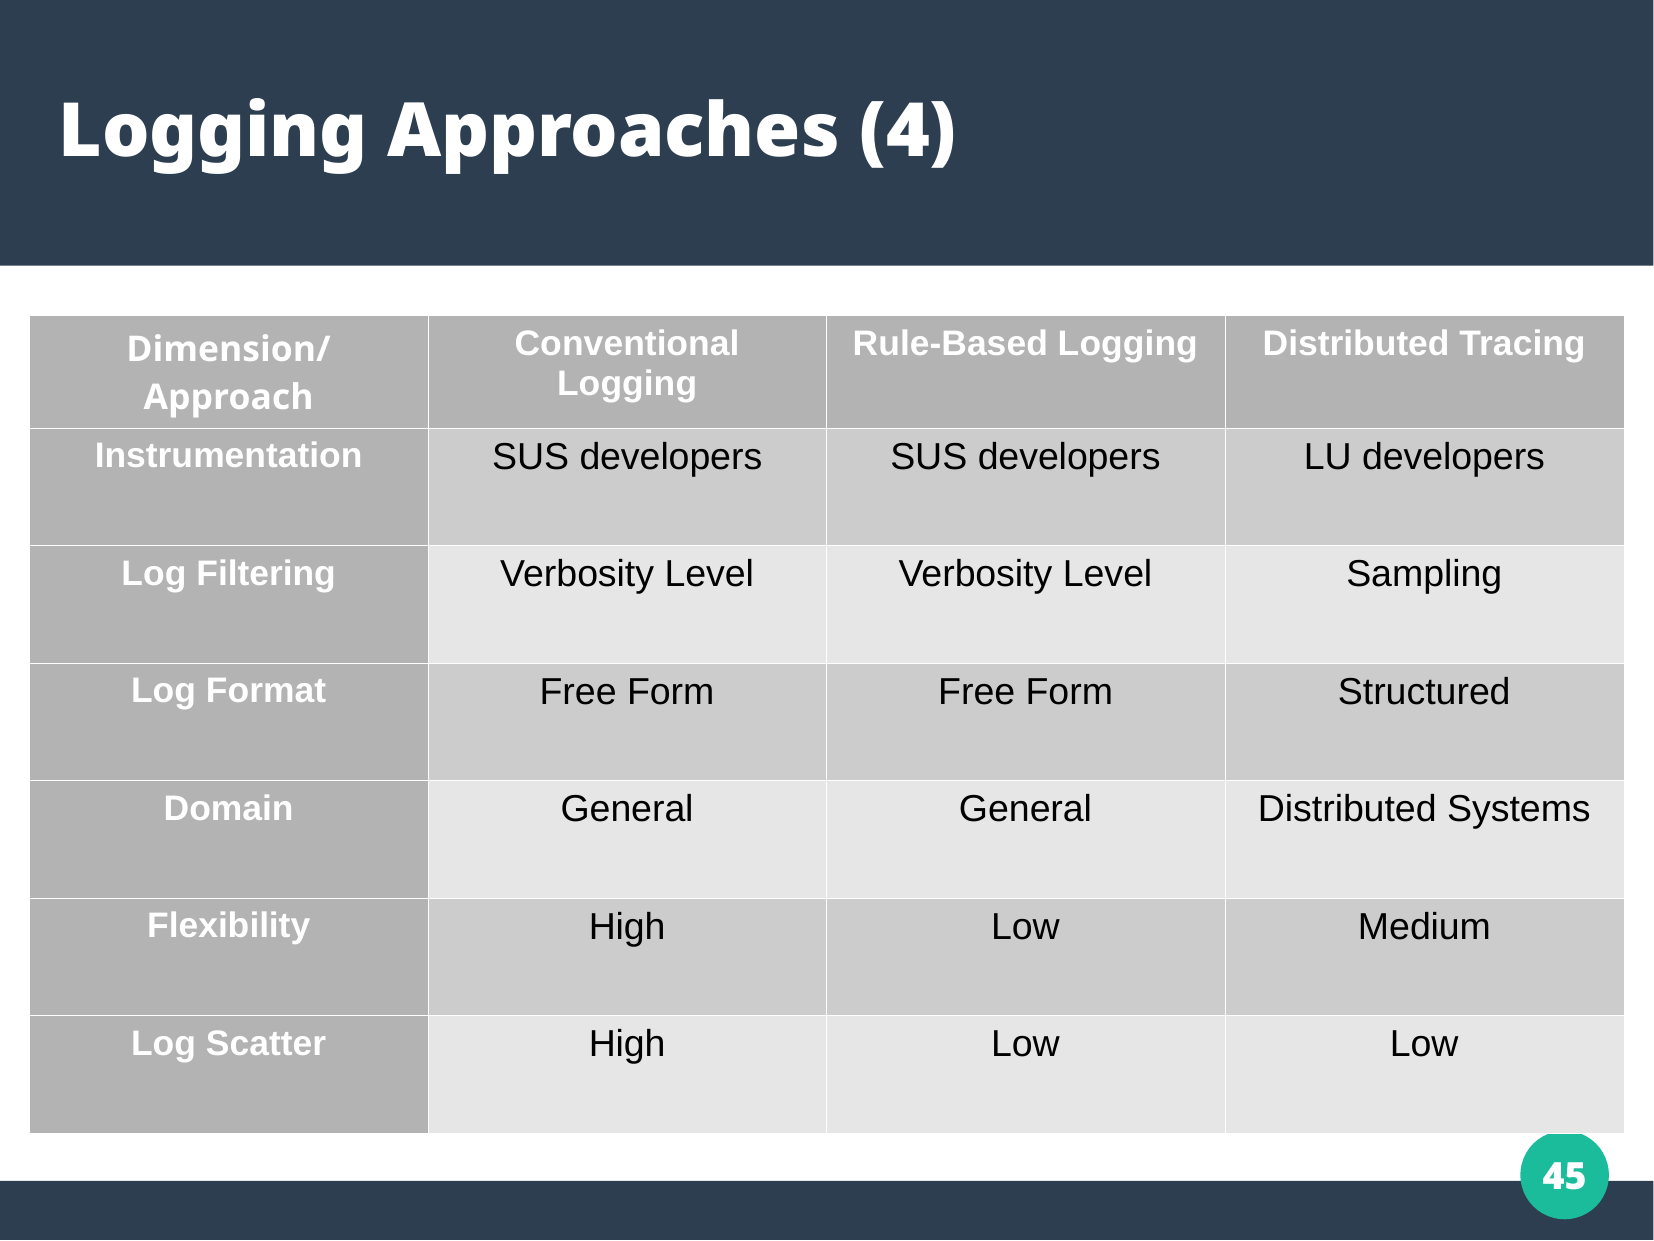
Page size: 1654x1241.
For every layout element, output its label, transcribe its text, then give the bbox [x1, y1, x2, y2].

table_cell Low [827, 1016, 1225, 1133]
table_cell Log Format [30, 664, 428, 780]
table_cell High [429, 899, 826, 1015]
table_cell Free Form [429, 664, 826, 780]
table_cell Domain [30, 781, 428, 898]
title Logging Approaches (4) [58, 49, 1595, 207]
table_header Rule-Based Logging [827, 316, 1225, 428]
table_cell Verbosity Level [827, 546, 1225, 663]
table_cell Flexibility [30, 899, 428, 1015]
table_cell Verbosity Level [429, 546, 826, 663]
table_header Conventional Logging [429, 316, 826, 428]
table_cell Low [1226, 1016, 1624, 1133]
table_cell SUS developers [827, 429, 1225, 545]
table_cell High [429, 1016, 826, 1133]
table_header Dimension/Approach [30, 316, 428, 428]
table_cell Log Scatter [30, 1016, 428, 1133]
table_cell General [827, 781, 1225, 898]
table_cell Medium [1226, 899, 1624, 1015]
table_cell Low [827, 899, 1225, 1015]
table_cell Structured [1226, 664, 1624, 780]
table_cell LU developers [1226, 429, 1624, 545]
table_cell General [429, 781, 826, 898]
table_cell Free Form [827, 664, 1225, 780]
table_cell Log Filtering [30, 546, 428, 663]
table_cell SUS developers [429, 429, 826, 545]
table_cell Distributed Systems [1226, 781, 1624, 898]
table_cell Instrumentation [30, 429, 428, 545]
table_cell Sampling [1226, 546, 1624, 663]
table_header Distributed Tracing [1226, 316, 1624, 428]
